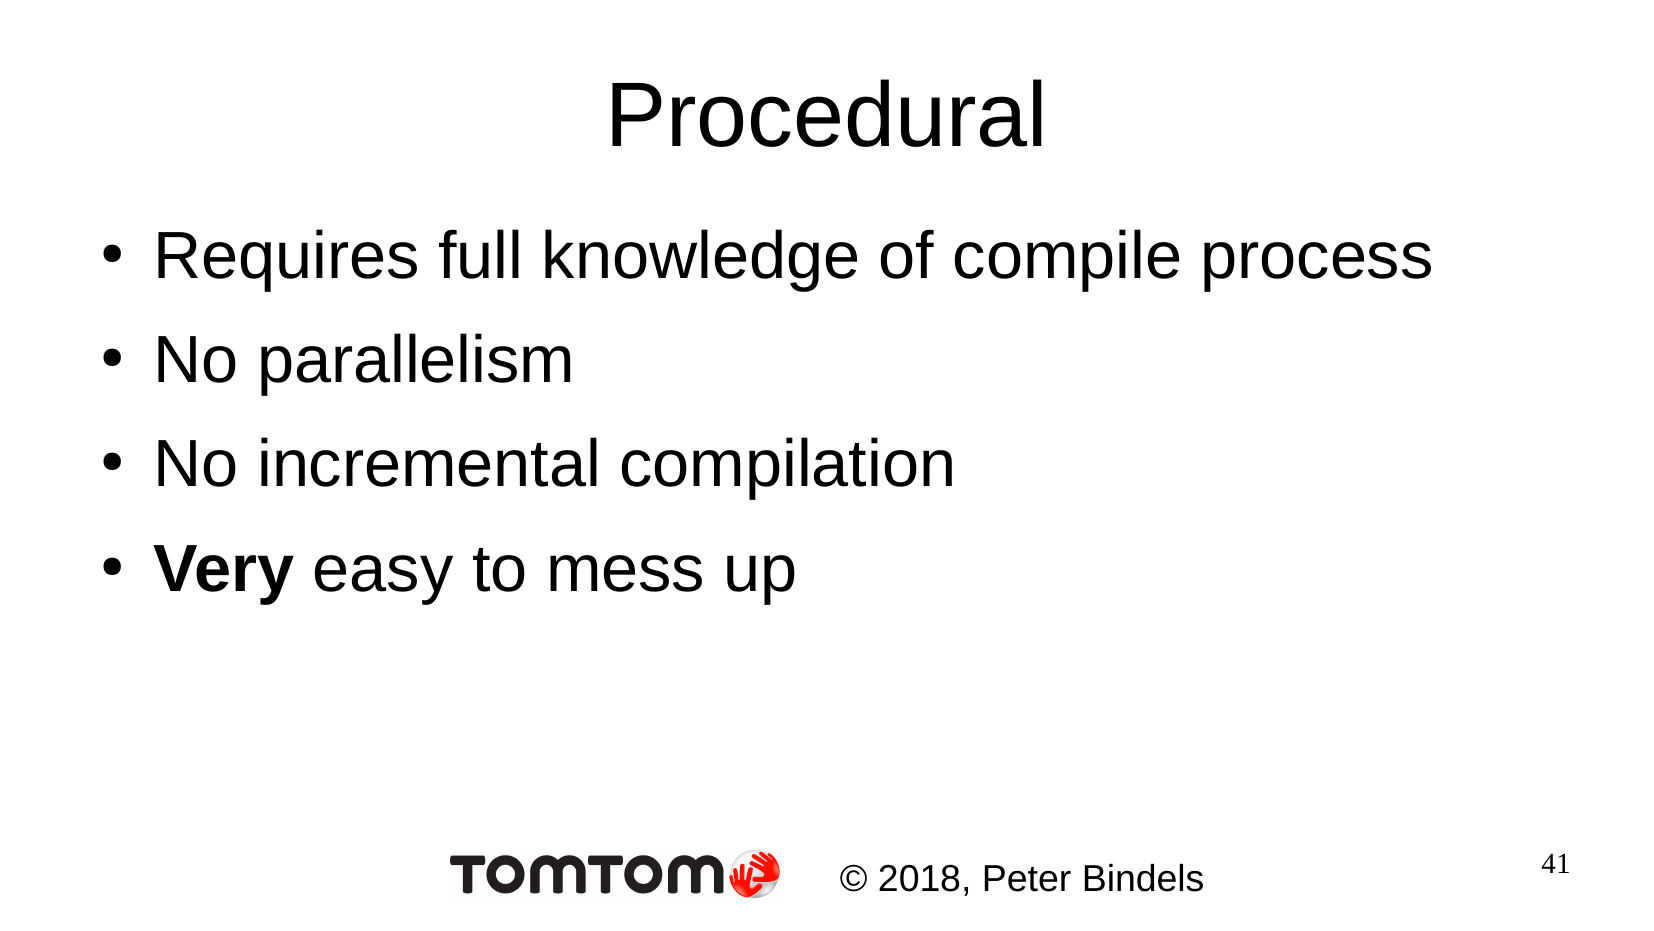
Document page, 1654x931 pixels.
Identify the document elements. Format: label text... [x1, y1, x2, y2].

picture [450, 847, 784, 905]
title Procedural [82, 37, 1571, 193]
list Requires full knowledge of compile process No parallelism No incremental compilation Very easy to mess up [82, 217, 1571, 758]
